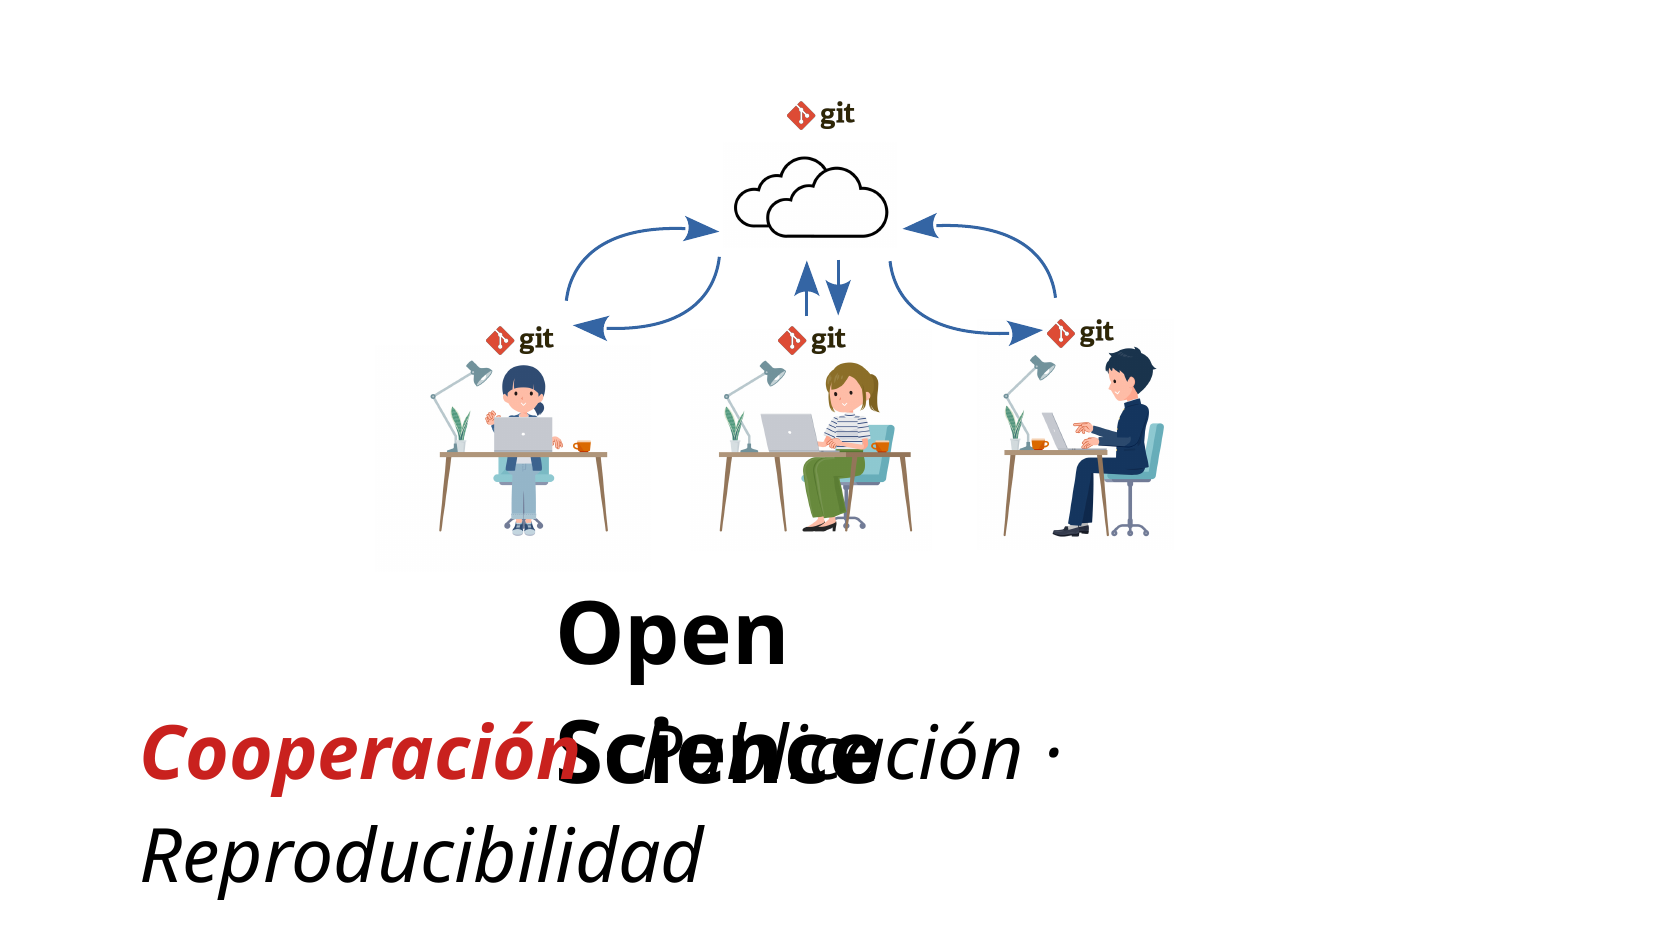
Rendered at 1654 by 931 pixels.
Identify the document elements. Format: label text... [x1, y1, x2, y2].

picture [977, 319, 1174, 550]
text_box Open Science [540, 563, 1114, 671]
picture [375, 326, 651, 572]
picture [723, 142, 897, 248]
picture [690, 326, 932, 551]
text_box Cooperación · Publicación · Reproducibilidad [124, 692, 1529, 784]
picture [787, 101, 855, 130]
